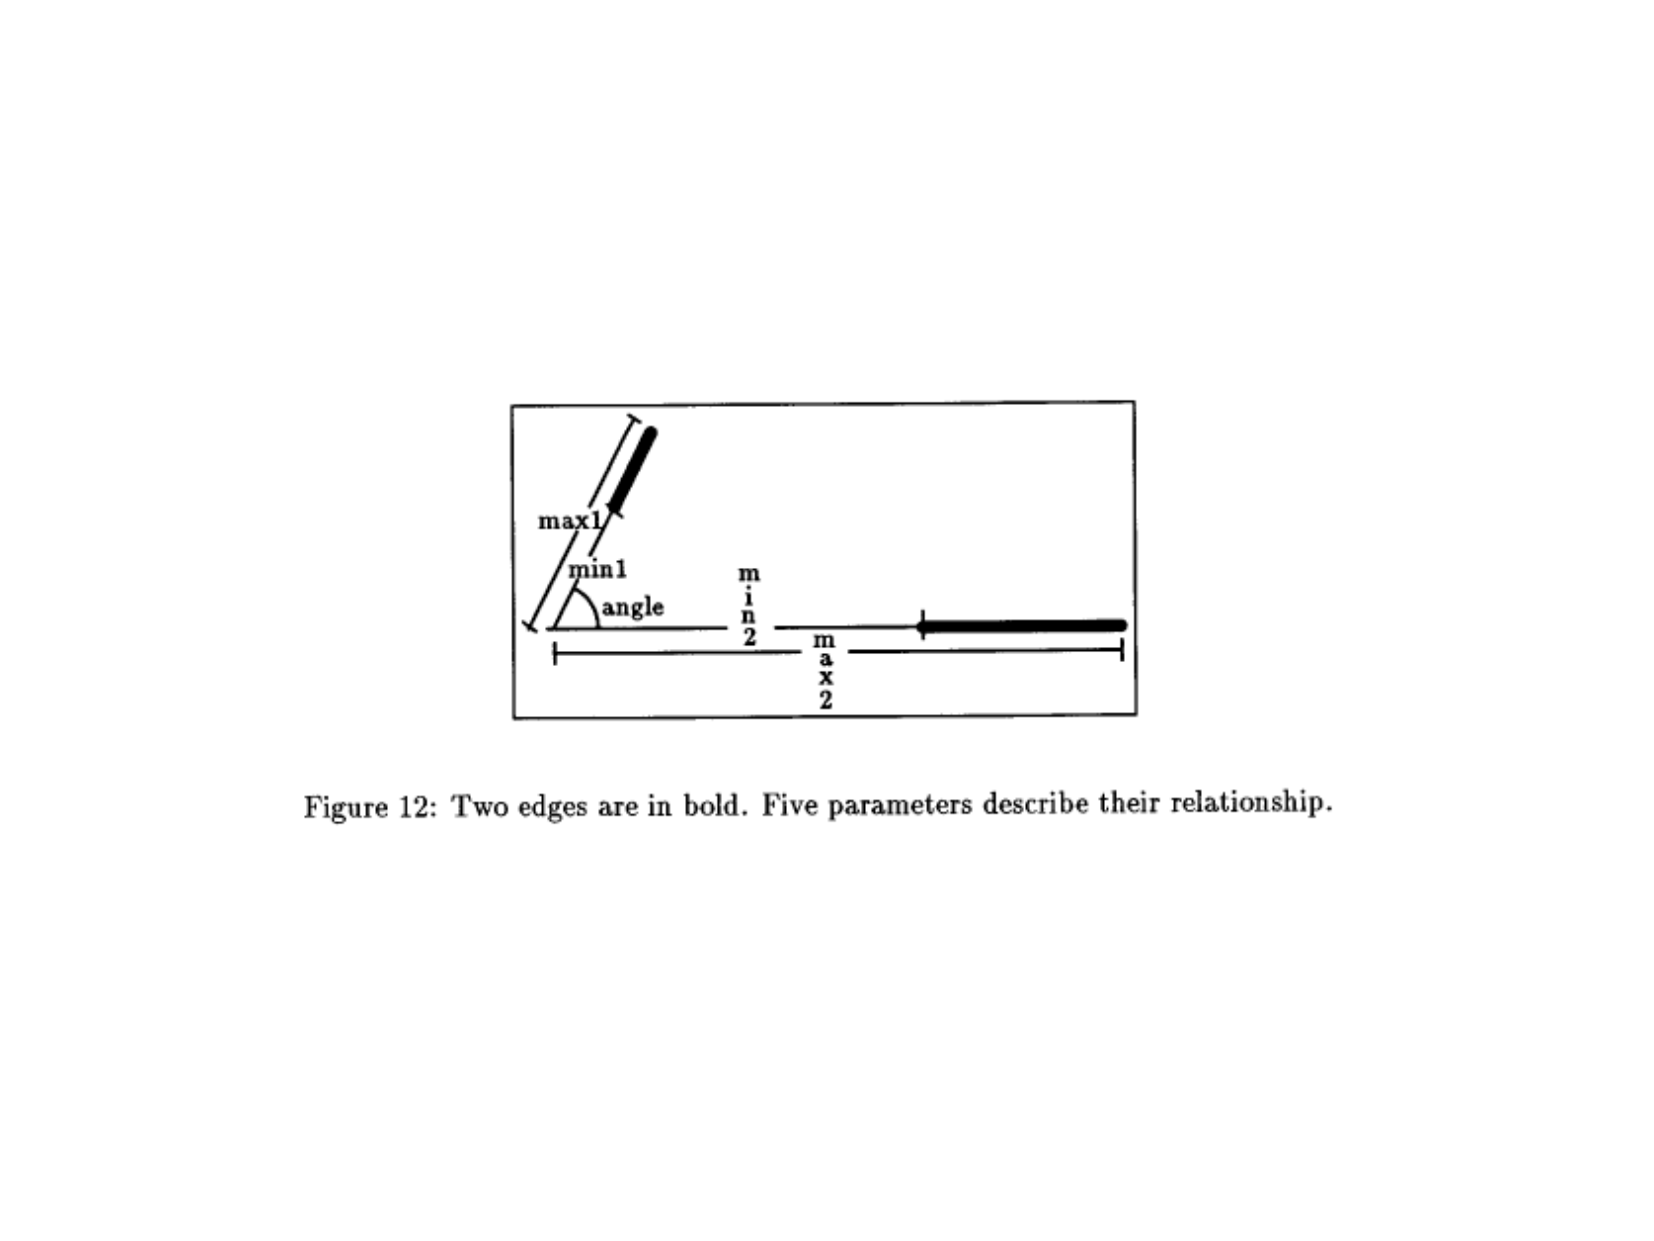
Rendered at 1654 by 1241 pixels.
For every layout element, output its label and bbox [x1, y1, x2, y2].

picture [226, 381, 1425, 840]
